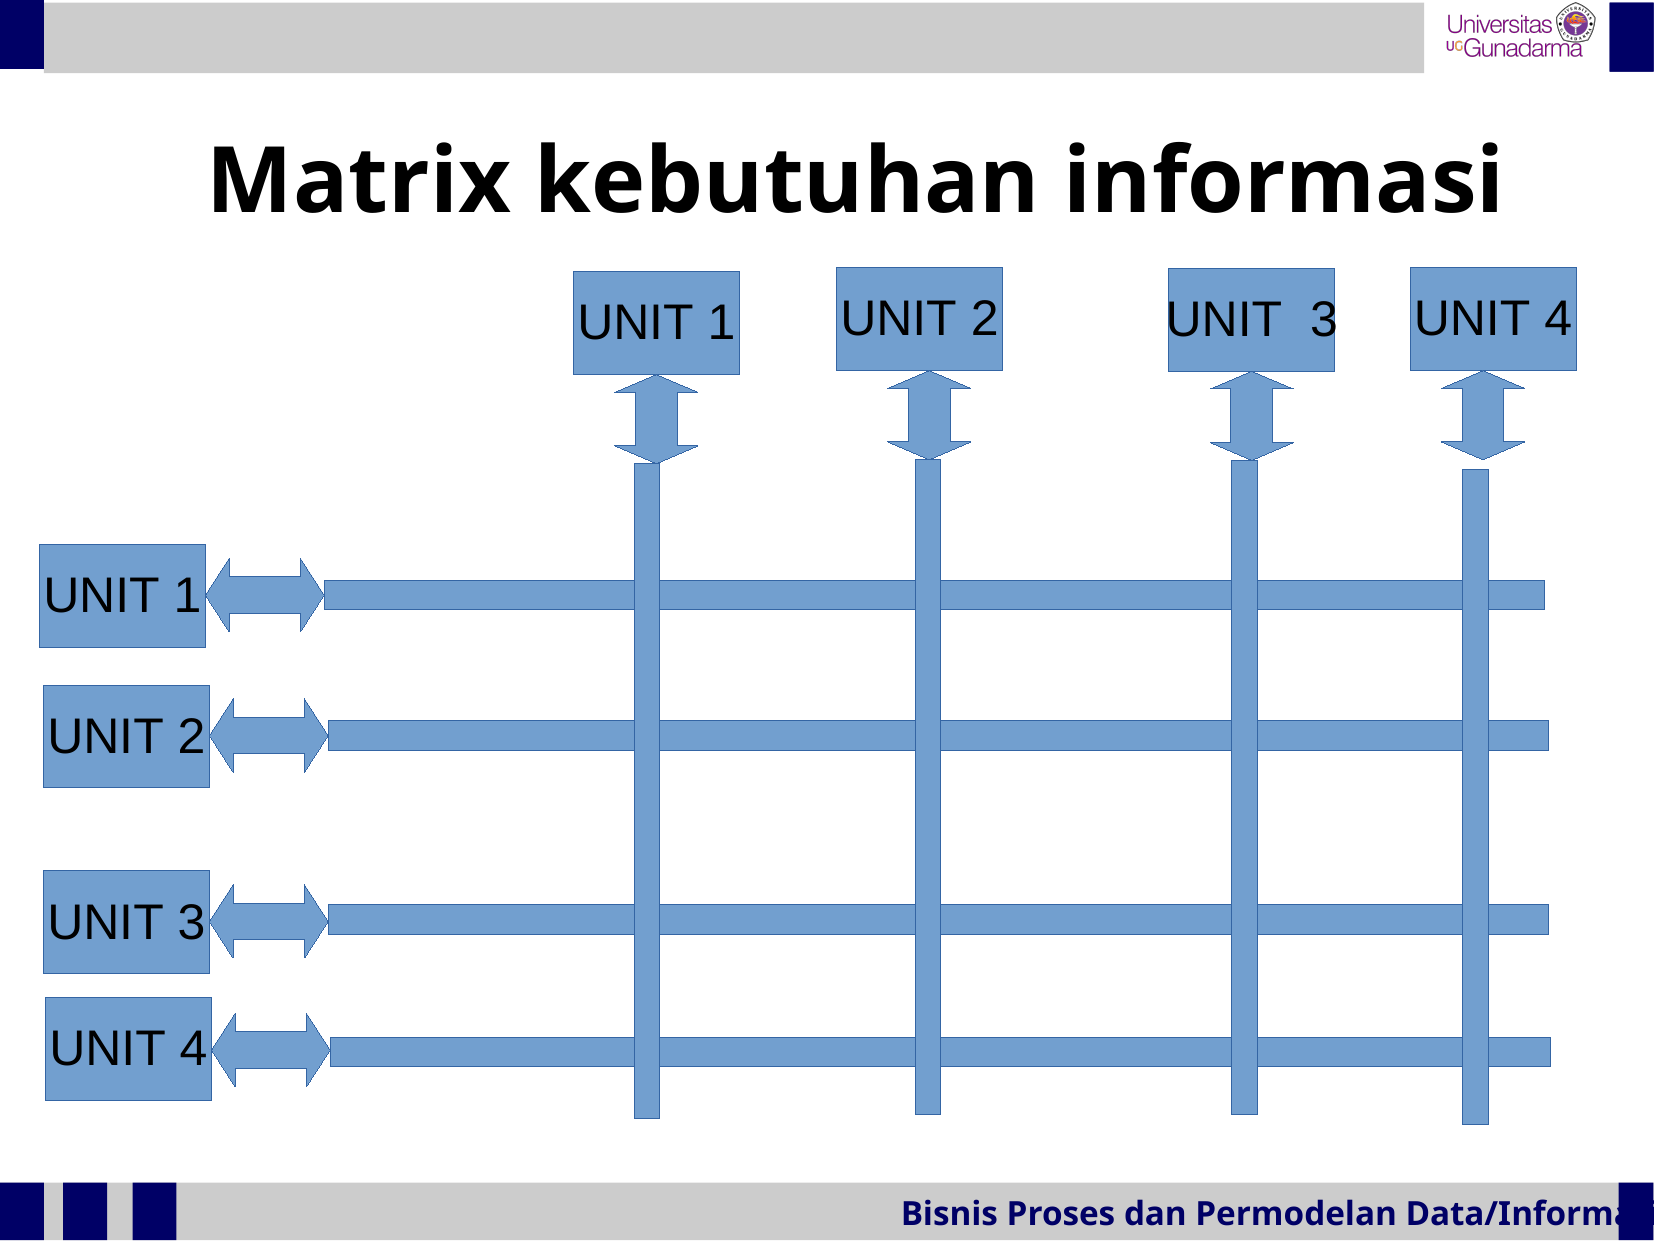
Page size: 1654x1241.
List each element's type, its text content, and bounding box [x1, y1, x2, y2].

text_box [1441, 370, 1525, 460]
text_box UNIT 4 [1410, 267, 1577, 371]
text_box UNIT 3 [1168, 268, 1335, 372]
text_box UNIT 3 [43, 870, 210, 974]
text_box [205, 370, 1551, 1125]
text_box UNIT 1 [39, 544, 206, 648]
text_box UNIT 4 [45, 997, 212, 1101]
title Matrix kebutuhan informasi [99, 104, 1613, 250]
picture [1437, 2, 1610, 62]
text_box UNIT 2 [836, 267, 1003, 371]
text_box UNIT 2 [43, 685, 210, 788]
text_box UNIT 1 [573, 271, 740, 375]
